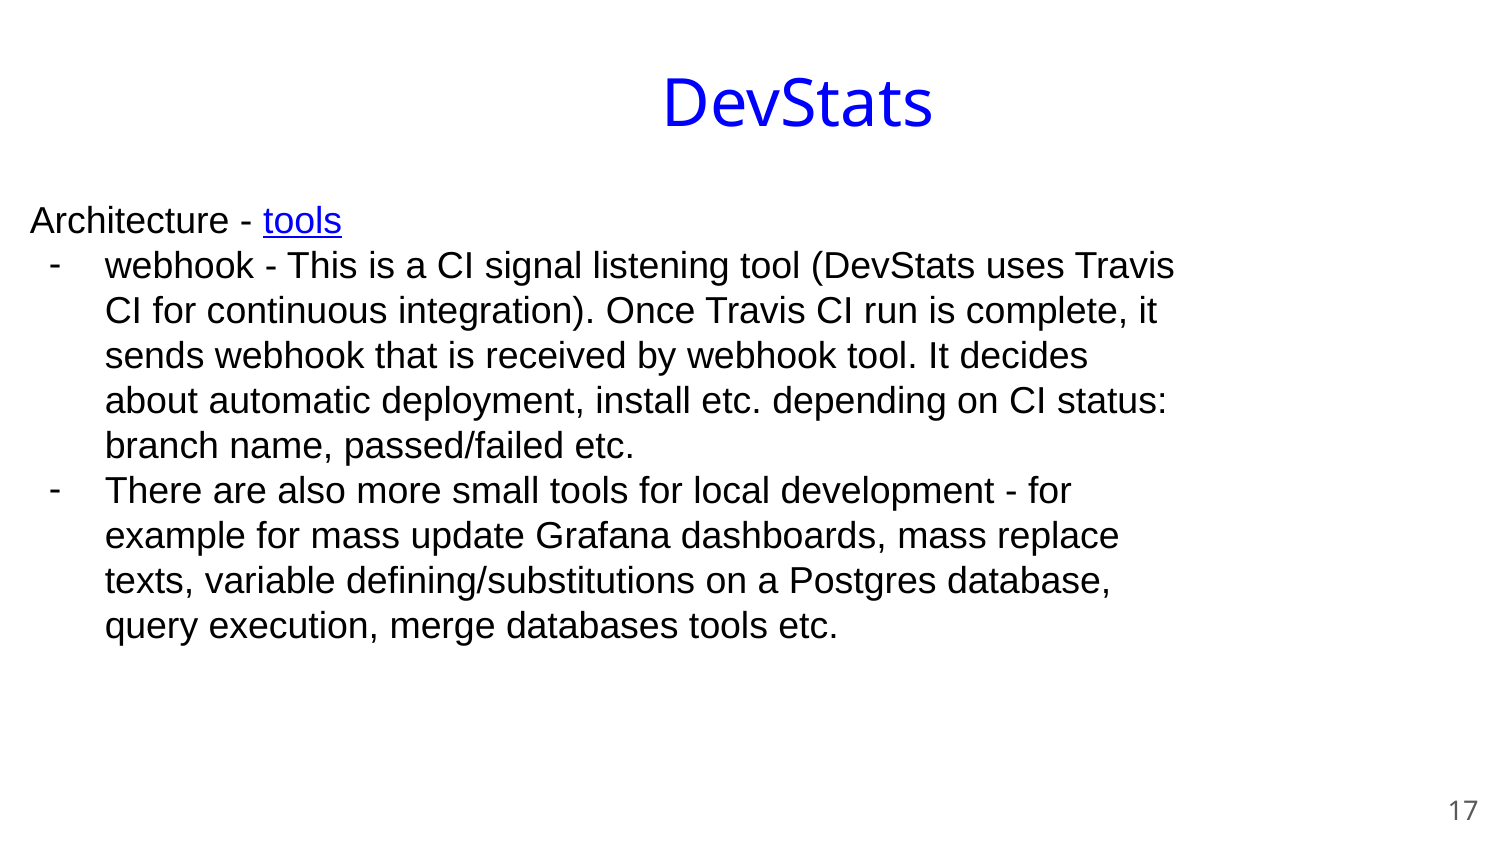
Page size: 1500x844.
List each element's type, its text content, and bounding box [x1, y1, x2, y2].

slide_number <number> [1403, 779, 1494, 844]
title DevStats [646, 41, 1208, 159]
text_box Architecture - tools webhook - This is a CI signal listening tool (DevStats uses Travis CI for continuous integration). Once Travis CI run is complete, it sends webhook that is received by webhook tool. It decides about automatic deployment, install etc. depending on CI status: branch name, passed/failed etc. There are also more small tools for local development - for example for mass update Grafana dashboards, mass replace texts, variable defining/substitutions on a Postgres database, query execution, merge databases tools etc. [14, 181, 1208, 780]
